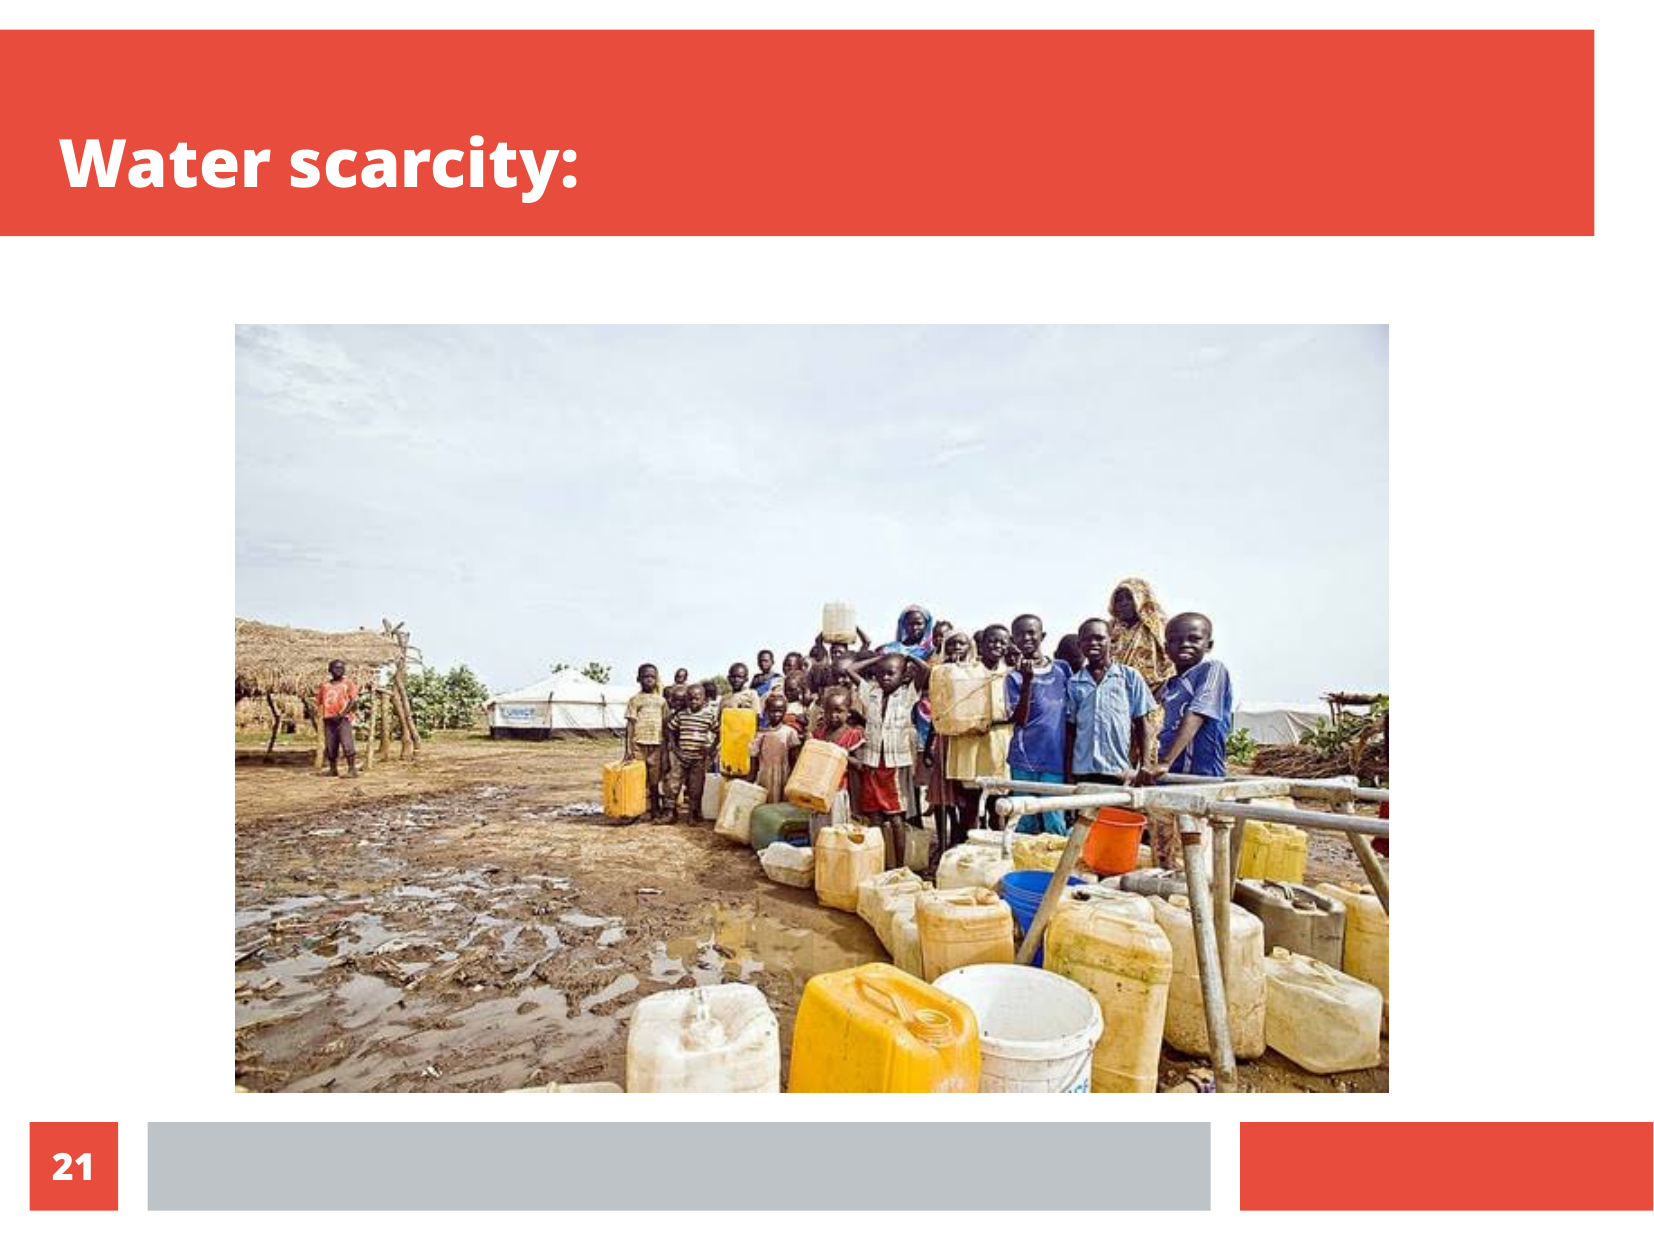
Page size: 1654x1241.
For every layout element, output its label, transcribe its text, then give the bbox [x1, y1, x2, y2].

picture [235, 324, 1389, 1093]
title Water scarcity: [59, 59, 1595, 207]
